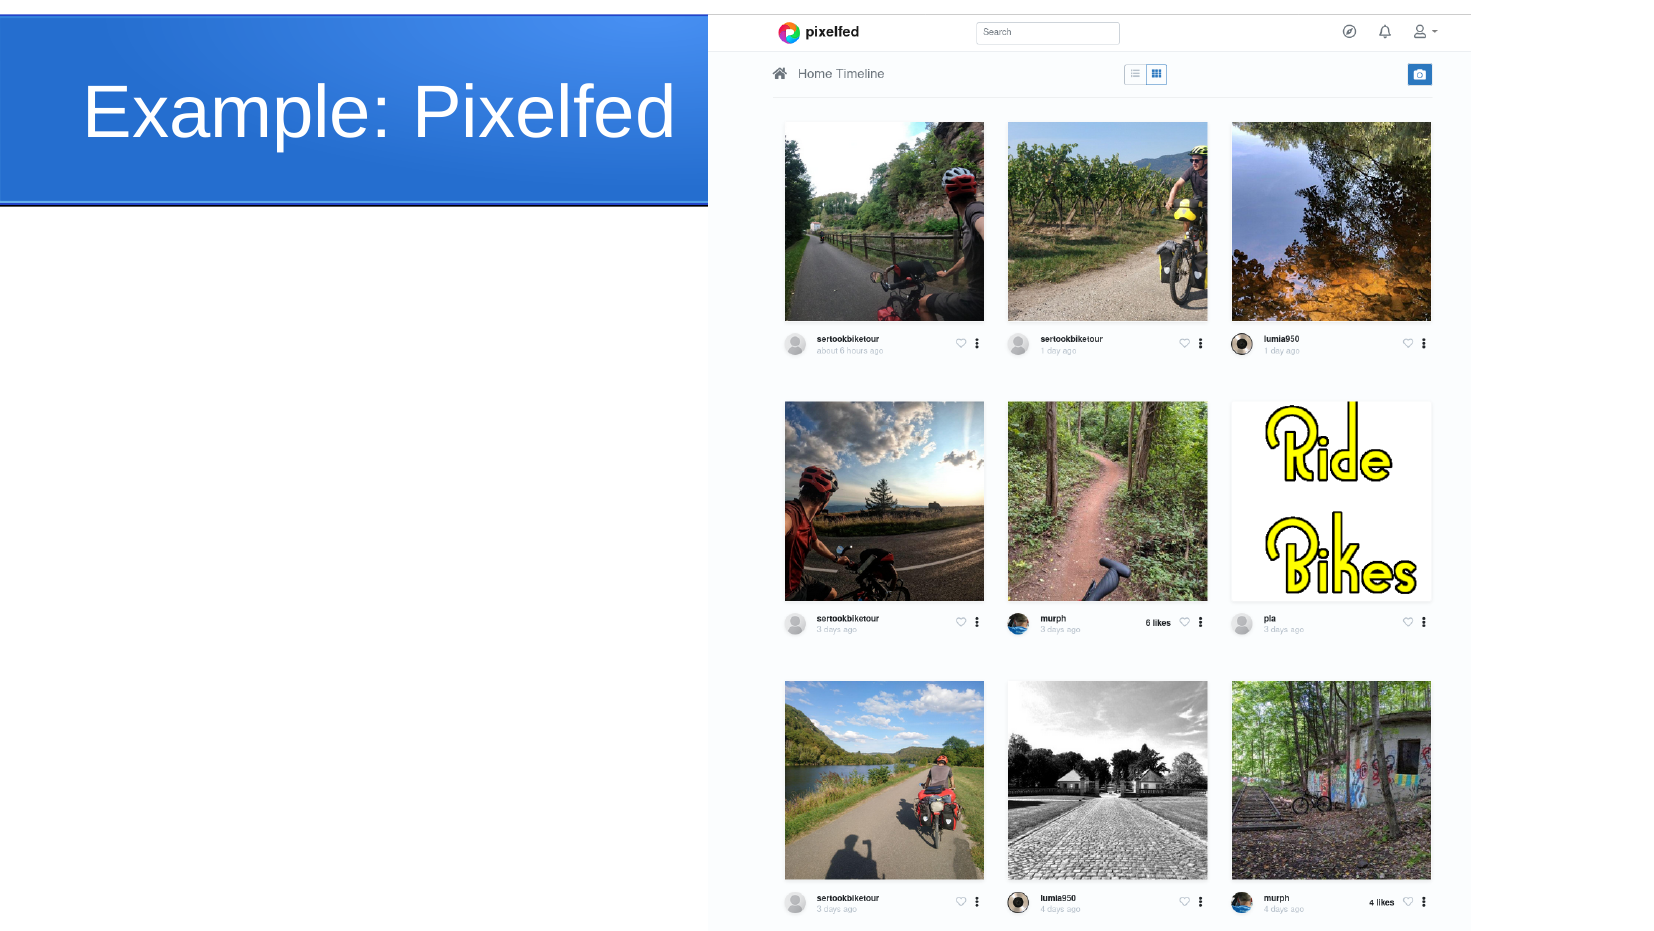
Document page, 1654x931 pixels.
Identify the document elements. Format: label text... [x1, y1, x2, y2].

title Example: Pixelfed [82, 35, 708, 189]
picture [708, 14, 1471, 931]
